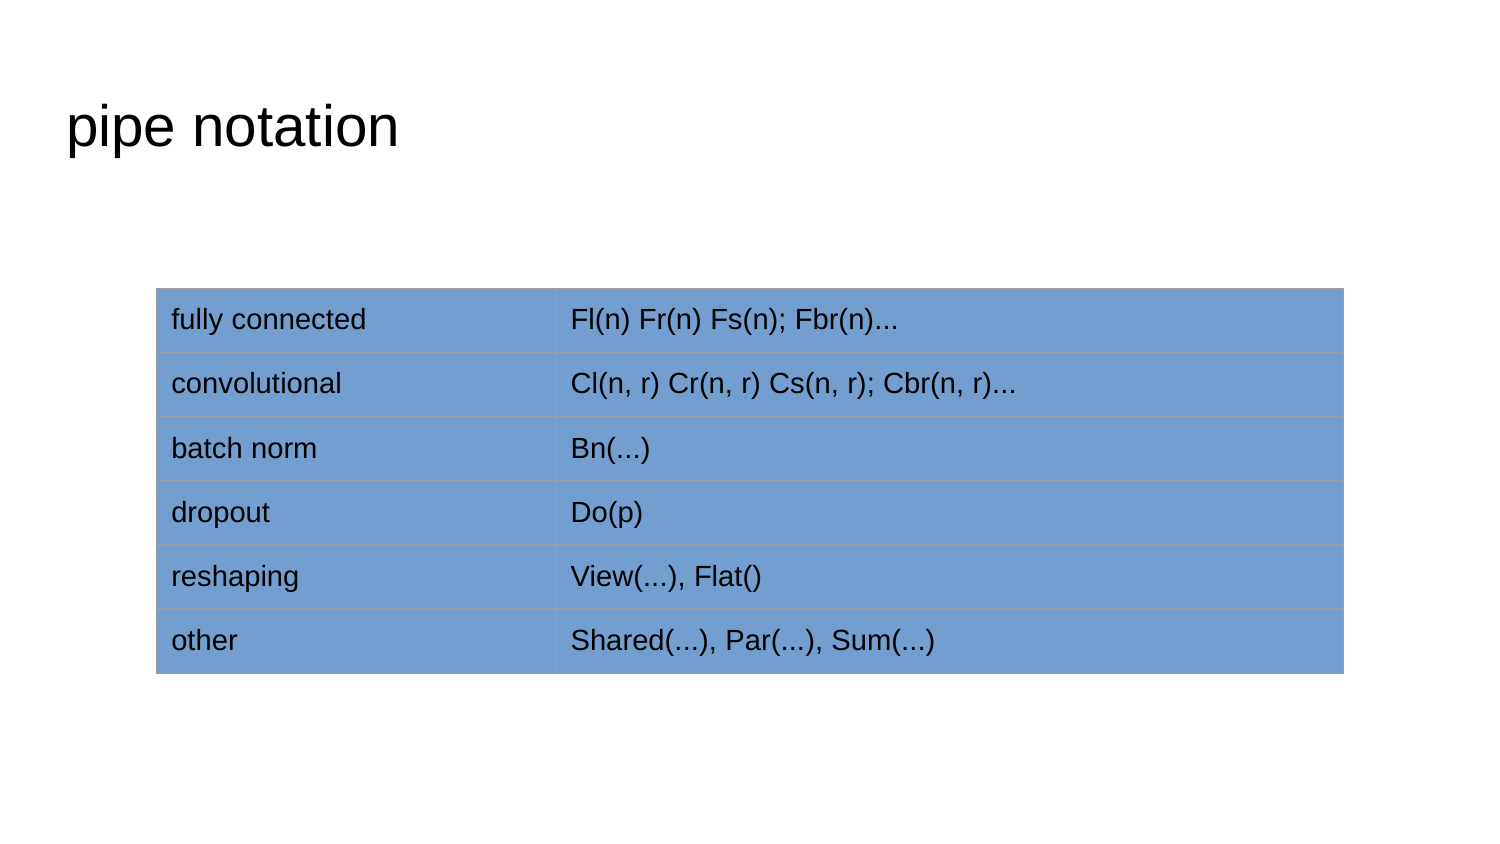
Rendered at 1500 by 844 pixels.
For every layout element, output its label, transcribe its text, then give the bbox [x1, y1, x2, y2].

table_cell other [157, 610, 555, 673]
table_cell View(...), Flat() [556, 546, 1343, 608]
table_cell convolutional [157, 353, 555, 416]
table_cell dropout [157, 481, 555, 544]
table_cell reshaping [157, 546, 555, 608]
table_cell Shared(...), Par(...), Sum(...) [556, 610, 1343, 673]
table_cell Cl(n, r) Cr(n, r) Cs(n, r); Cbr(n, r)... [556, 353, 1343, 416]
table_cell batch norm [157, 417, 555, 480]
table_header Fl(n) Fr(n) Fs(n); Fbr(n)... [556, 289, 1343, 352]
table_cell Bn(...) [556, 417, 1343, 480]
table_cell Do(p) [556, 481, 1343, 544]
title pipe notation [51, 72, 1449, 167]
table_header fully connected [157, 289, 555, 352]
